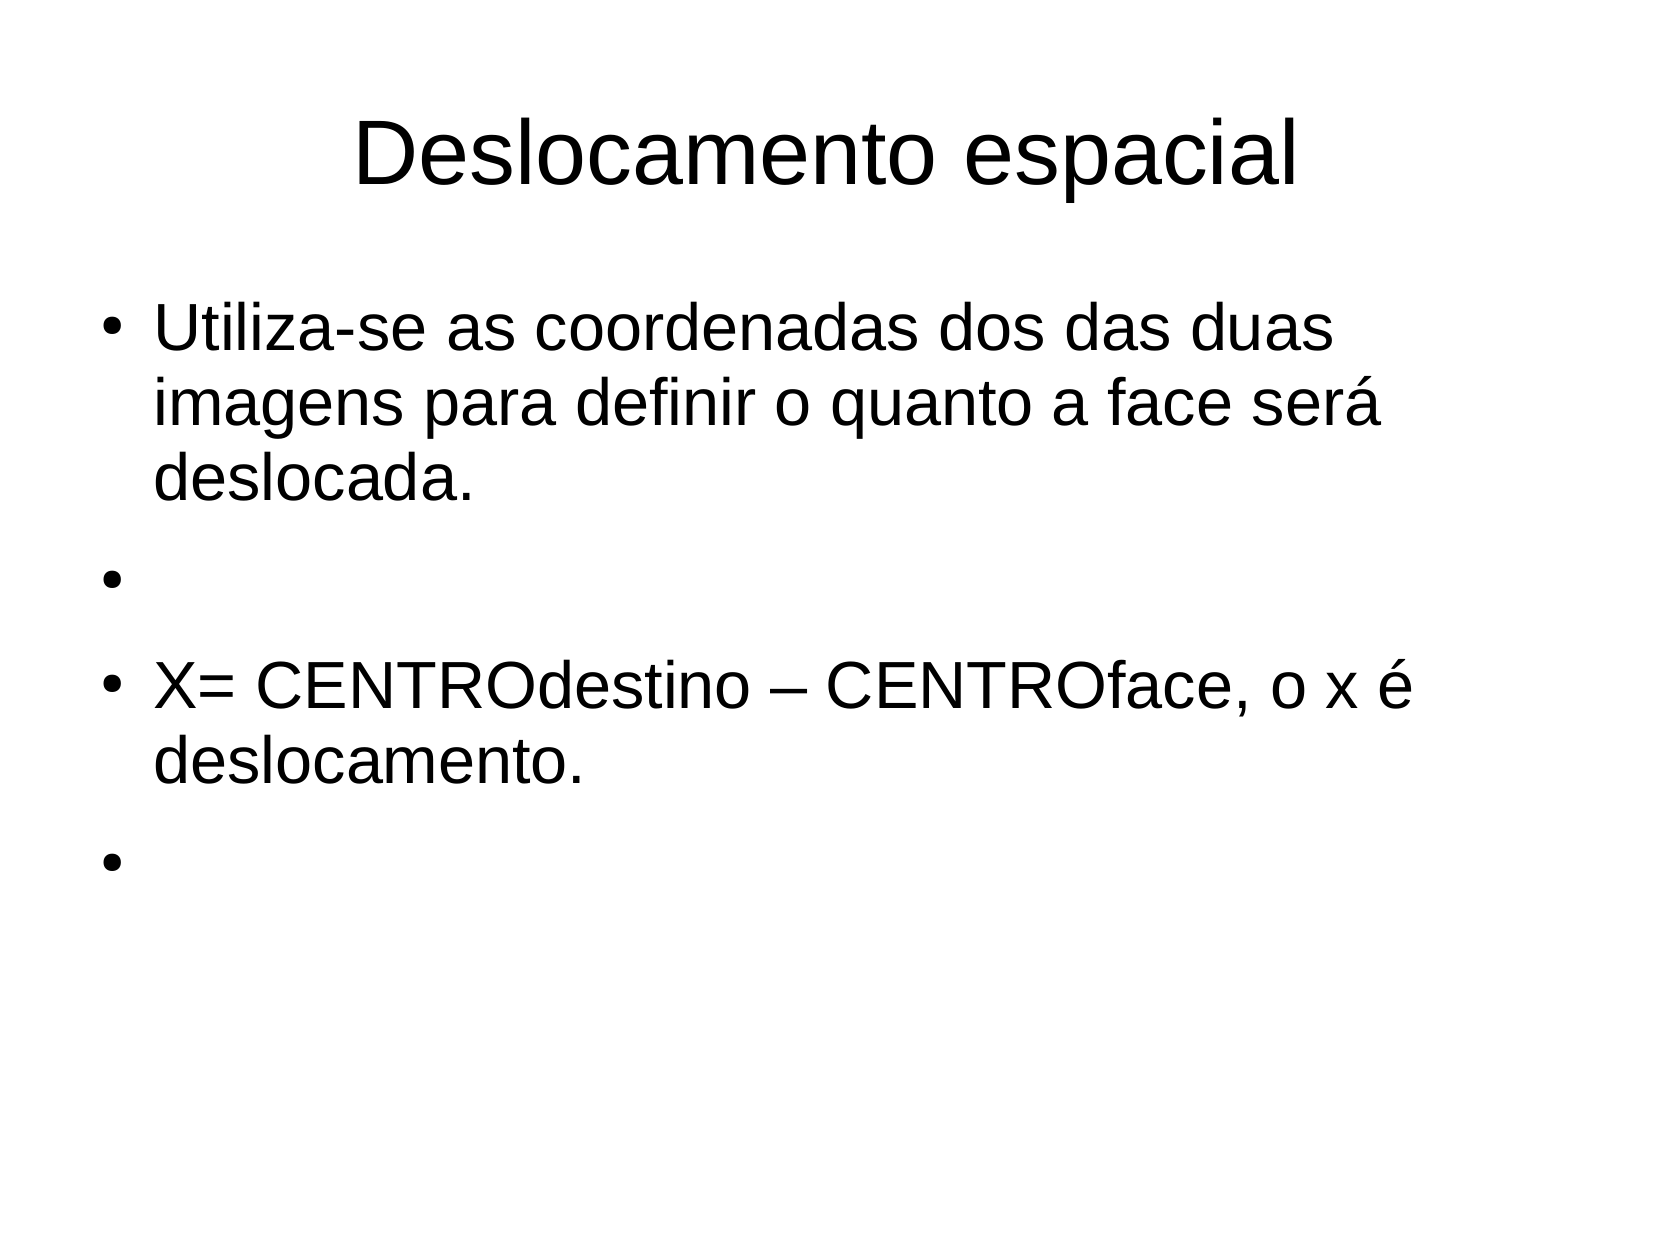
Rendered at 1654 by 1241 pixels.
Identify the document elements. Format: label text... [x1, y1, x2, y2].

list Utiliza-se as coordenadas dos das duas imagens para definir o quanto a face será deslocada. X= CENTROdestino – CENTROface, o x é deslocamento. [82, 290, 1571, 1010]
text_box [448, 614, 479, 685]
title Deslocamento espacial [82, 49, 1571, 257]
